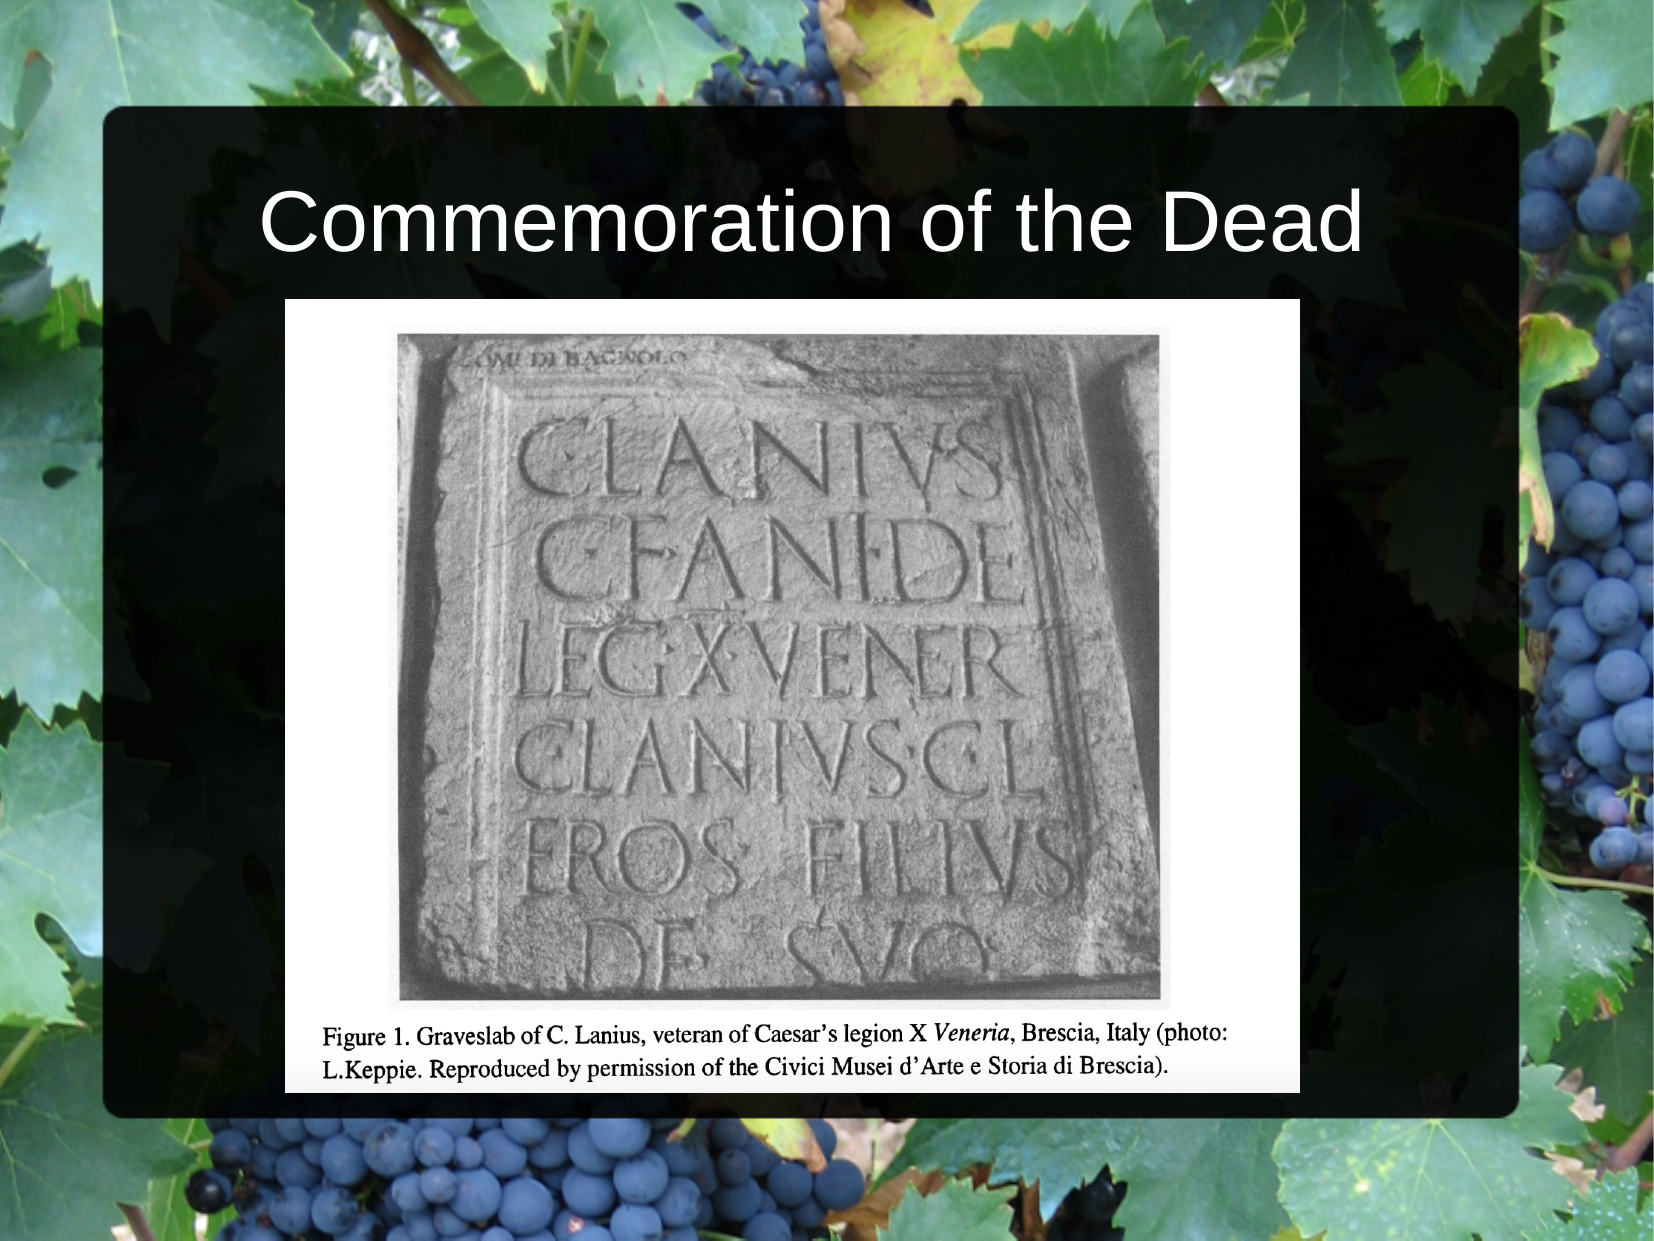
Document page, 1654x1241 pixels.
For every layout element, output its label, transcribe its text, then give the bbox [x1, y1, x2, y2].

title Commemoration of the Dead [118, 117, 1506, 325]
picture [0, 0, 1654, 1241]
